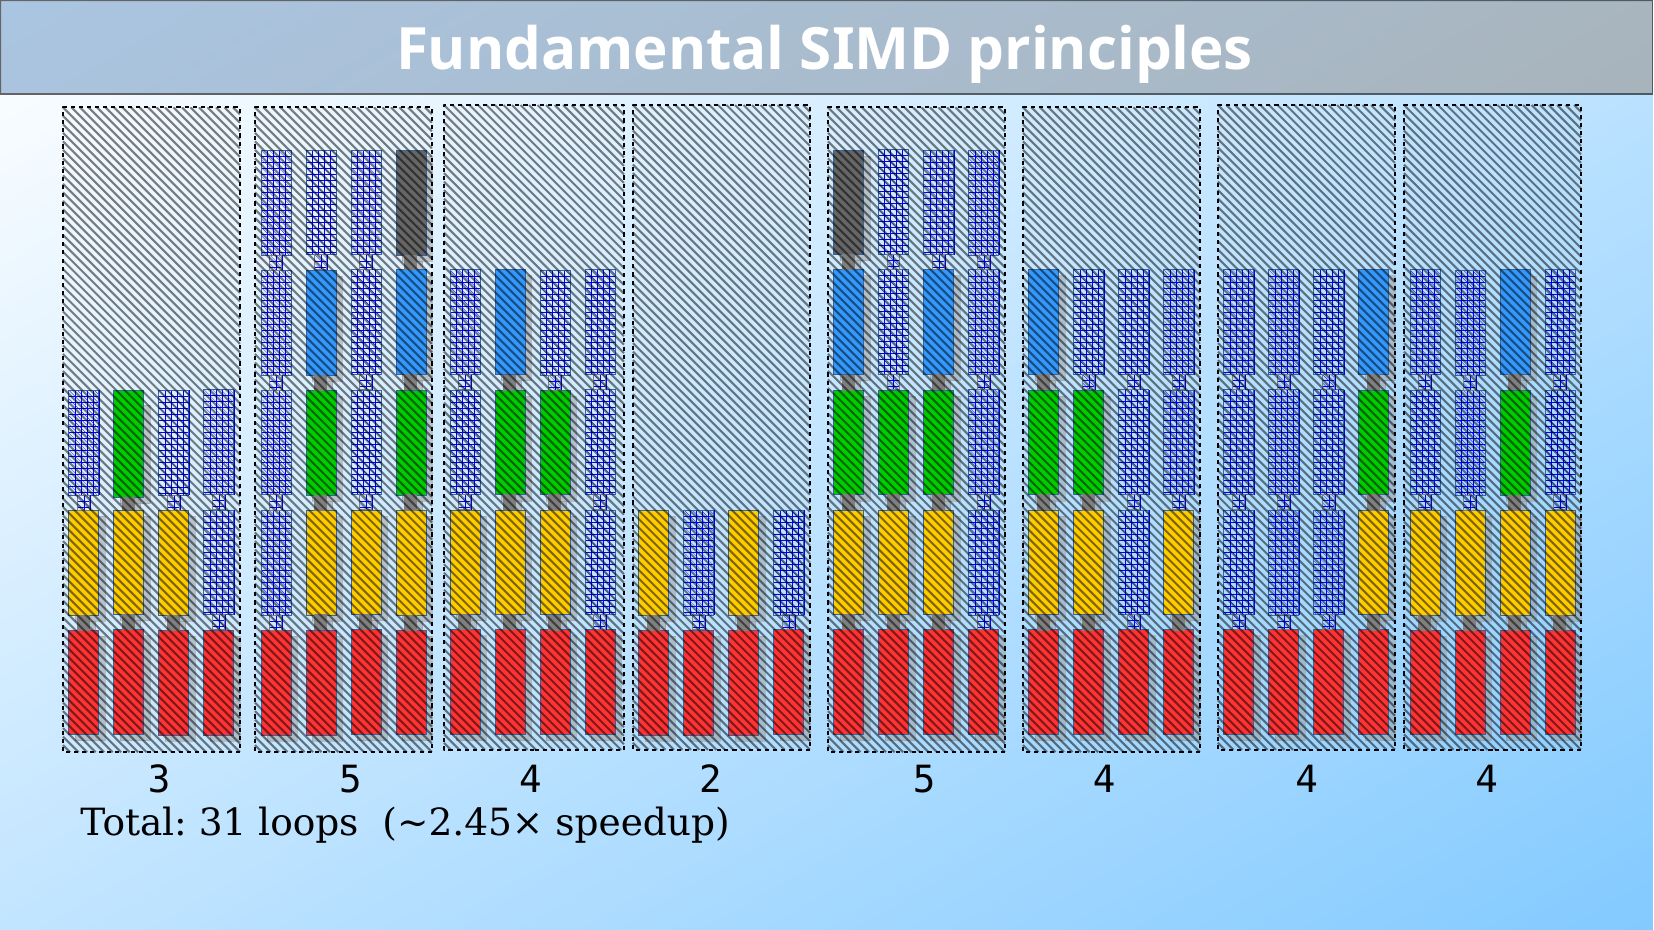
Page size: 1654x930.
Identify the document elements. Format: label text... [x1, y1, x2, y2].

text_box [254, 107, 433, 753]
text_box [1022, 107, 1201, 753]
text_box [1217, 104, 1396, 750]
text_box [632, 104, 811, 750]
text_box [827, 107, 1006, 753]
text_box [62, 107, 241, 753]
text_box [443, 104, 624, 750]
text_box Fundamental SIMD principles [0, 0, 1653, 85]
text_box [1403, 104, 1582, 750]
text_box 3 5 4 2 5 4 4 4 Total: 31 loops (~2.45× speedup) [65, 749, 1513, 853]
